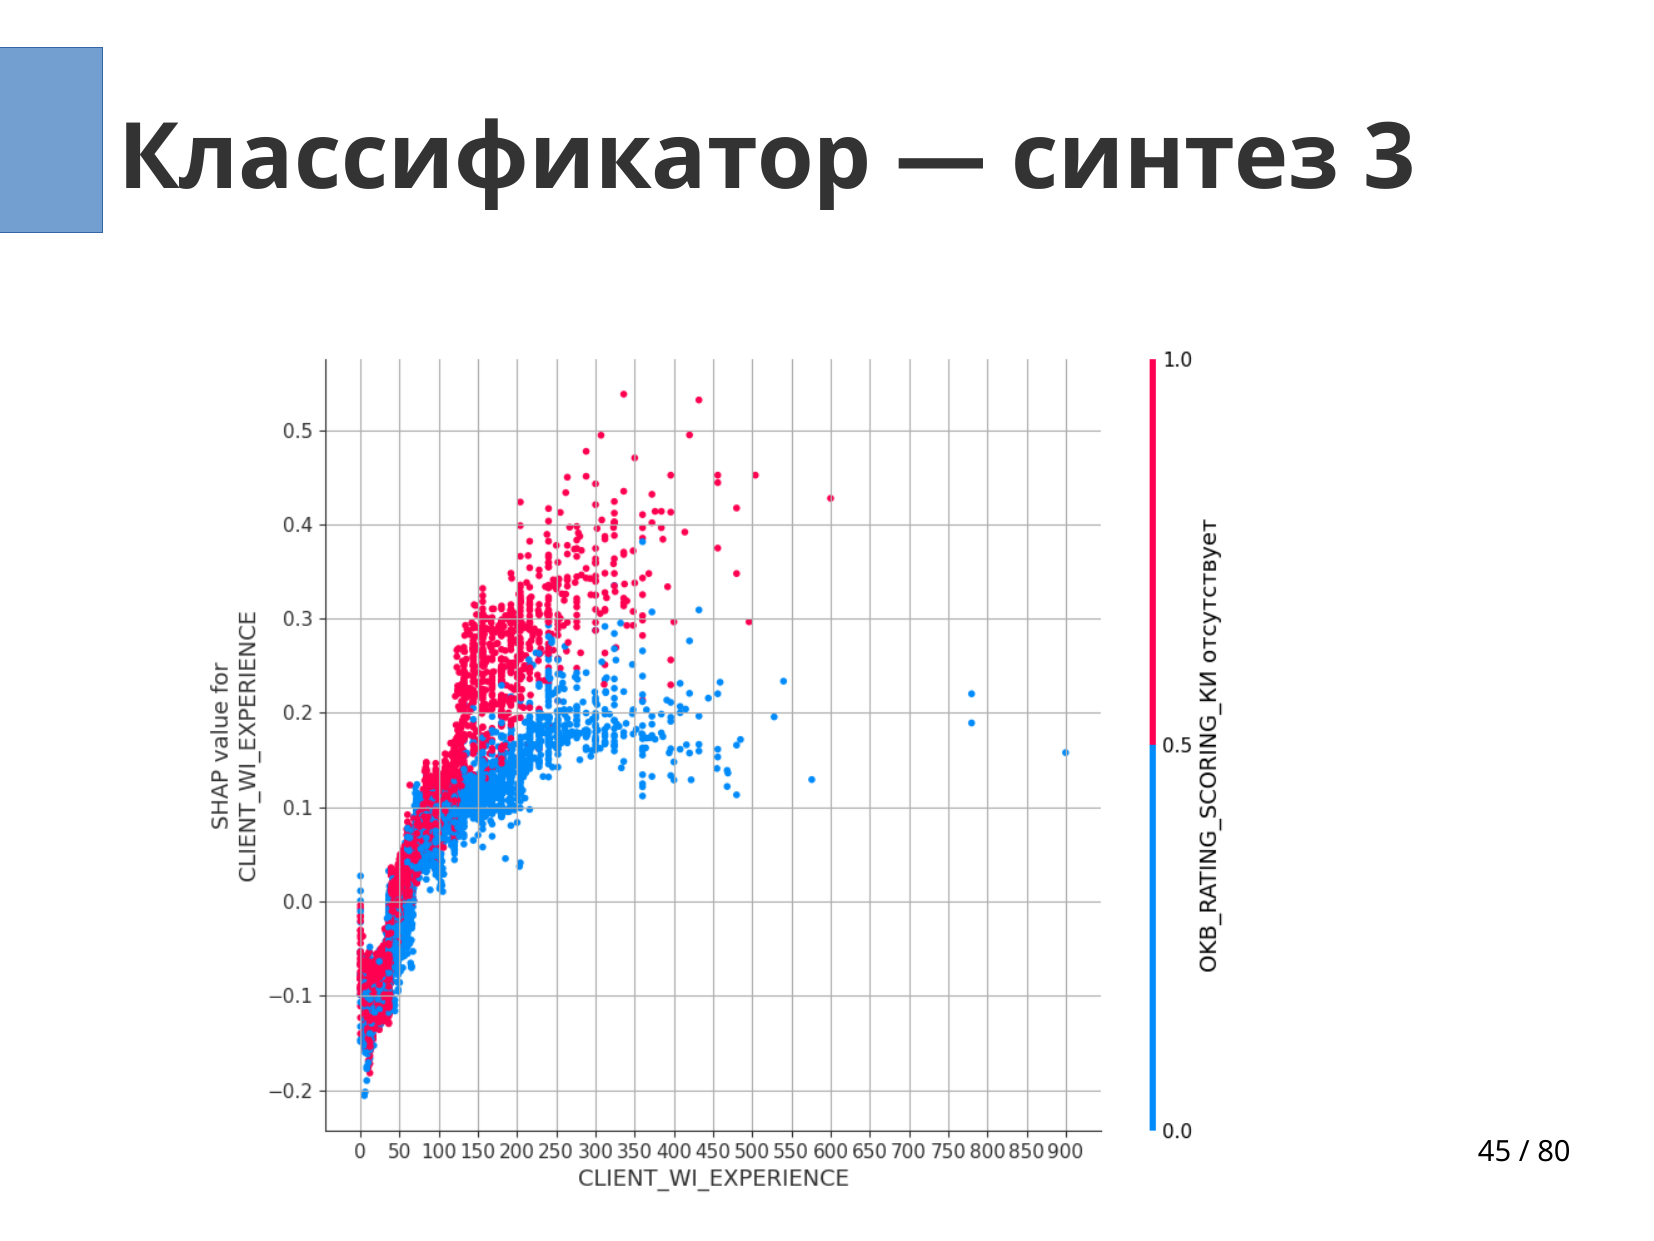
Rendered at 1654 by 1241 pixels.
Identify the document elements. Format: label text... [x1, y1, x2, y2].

picture [169, 239, 1420, 1241]
text_box [0, 47, 103, 233]
title Классификатор — синтез 3 [118, 49, 1571, 257]
